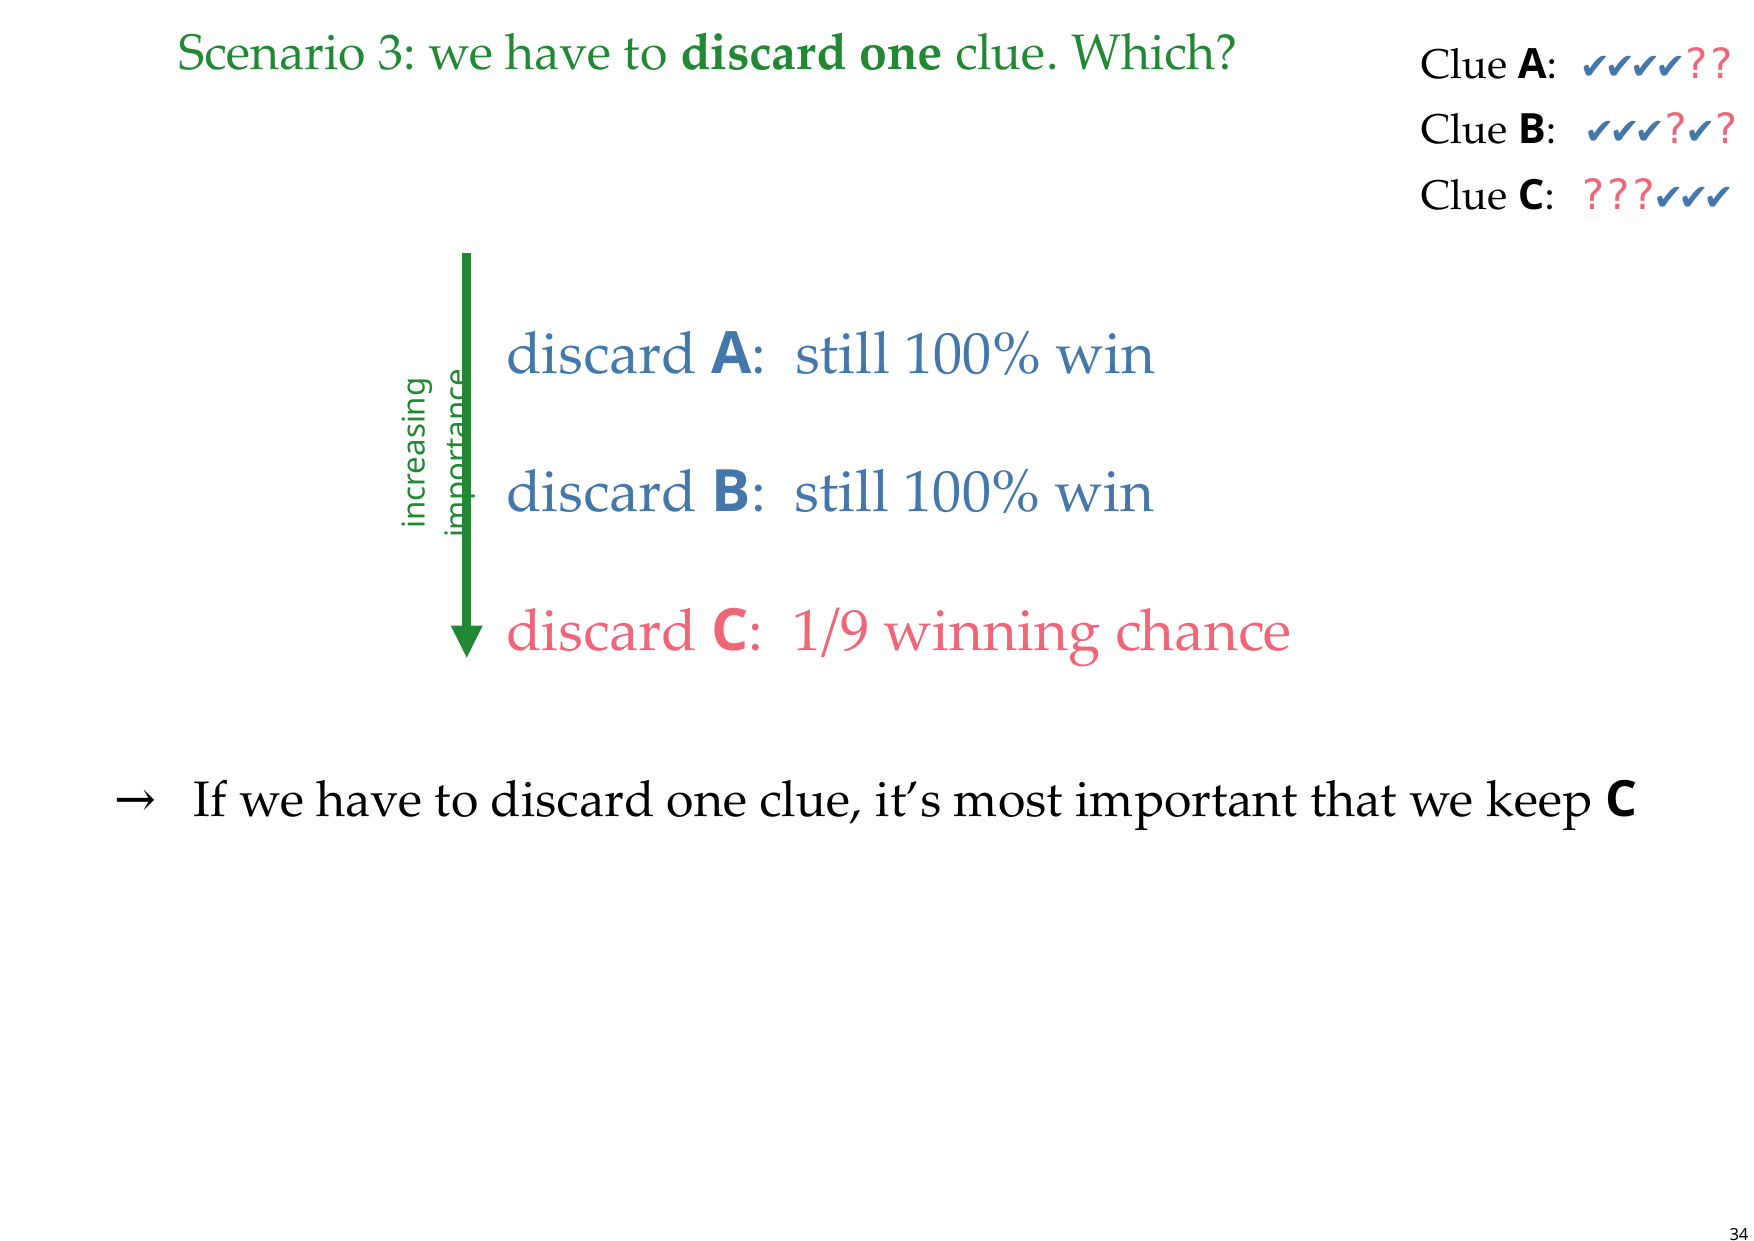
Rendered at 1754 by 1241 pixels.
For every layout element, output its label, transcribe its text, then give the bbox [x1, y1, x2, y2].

text_box → If we have to discard one clue, it’s most important that we keep C [99, 755, 1655, 823]
text_box increasing importance [383, 371, 462, 553]
text_box Clue A: ✔✔✔✔?? Clue B: ✔✔✔?✔? Clue C: ???✔✔✔ [1405, 17, 1751, 207]
text_box Scenario 3: we have to discard one clue. Which? [163, 25, 1254, 92]
text_box discard A: still 100% win discard B: still 100% win discard C: 1/9 winning chance [491, 303, 1309, 618]
